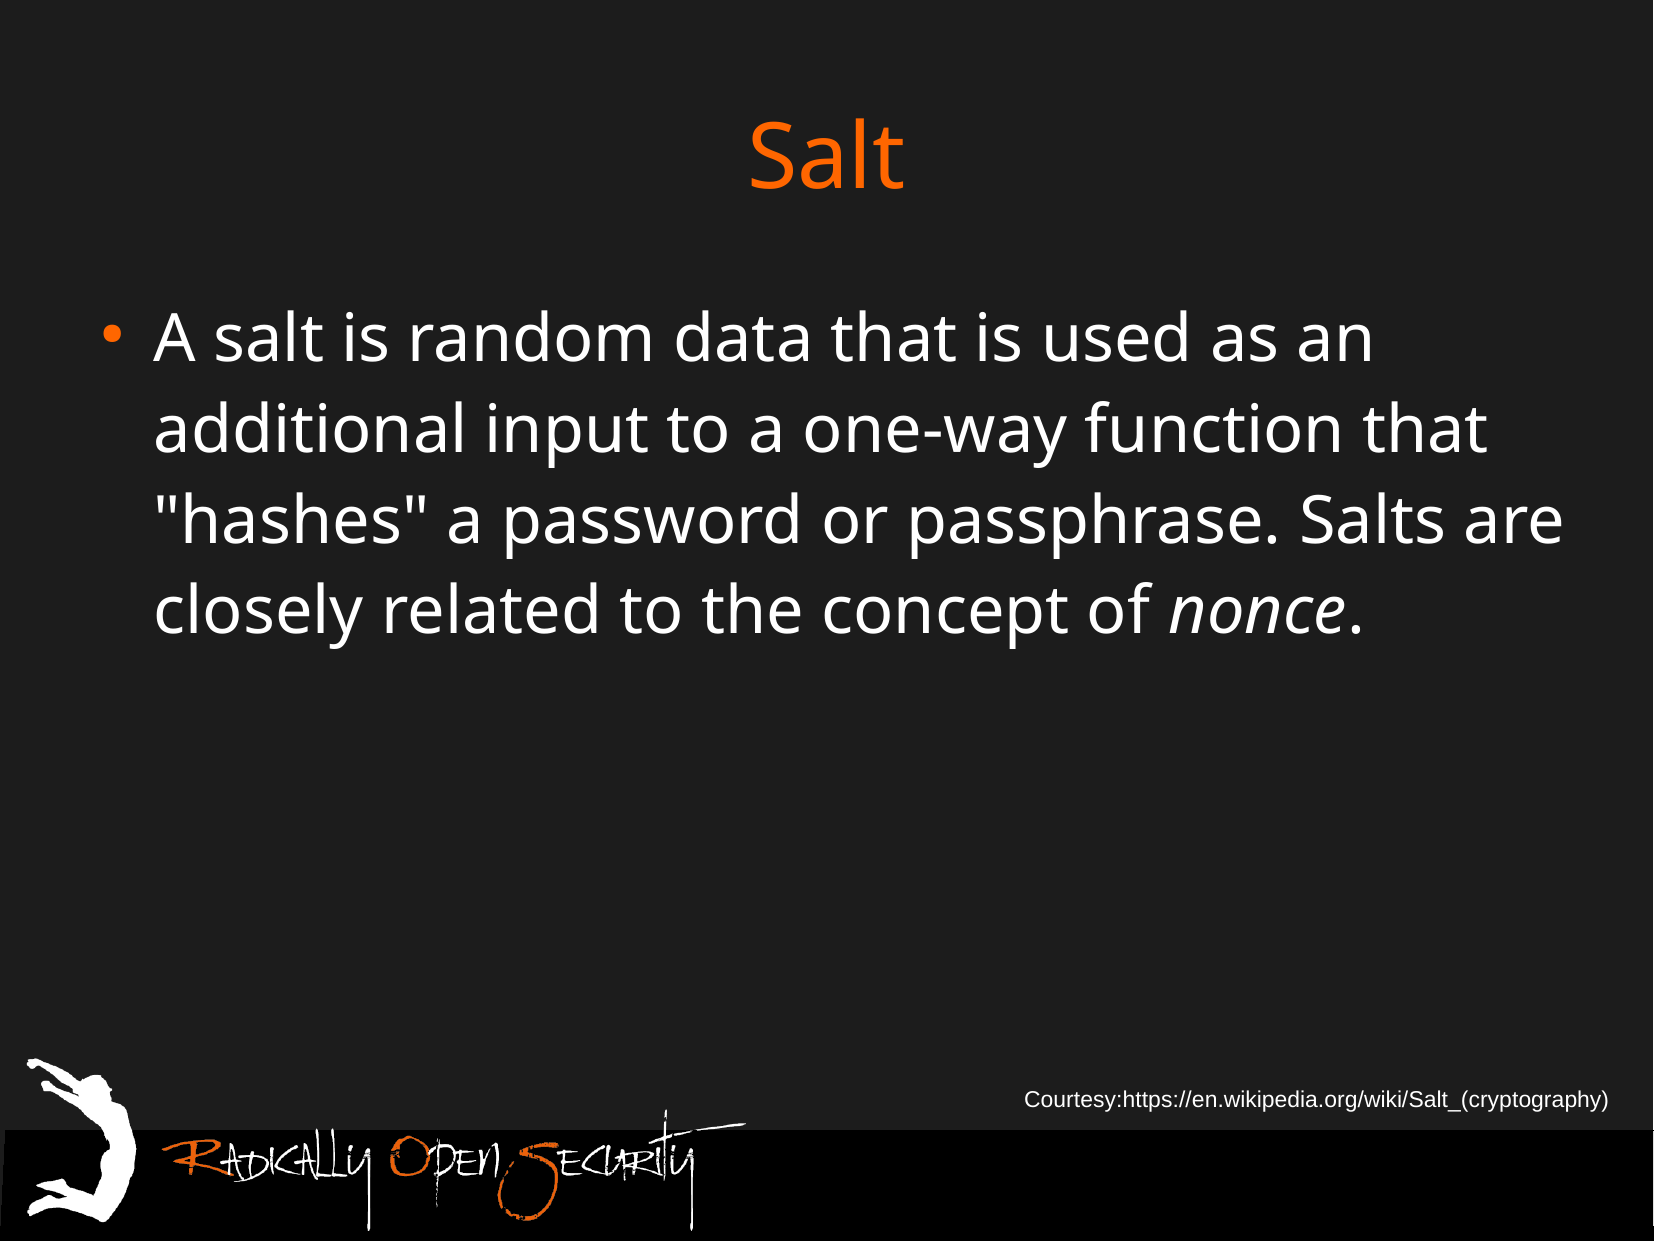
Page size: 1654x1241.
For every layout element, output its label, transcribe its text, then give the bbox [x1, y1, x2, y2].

picture [0, 1022, 778, 1241]
list A salt is random data that is used as an additional input to a one-way function that "hashes" a password or passphrase. Salts are closely related to the concept of nonce. [82, 290, 1571, 1010]
title Salt [82, 49, 1571, 257]
text_box Courtesy:https://en.wikipedia.org/wiki/Salt_(cryptography) [1009, 1078, 1645, 1122]
